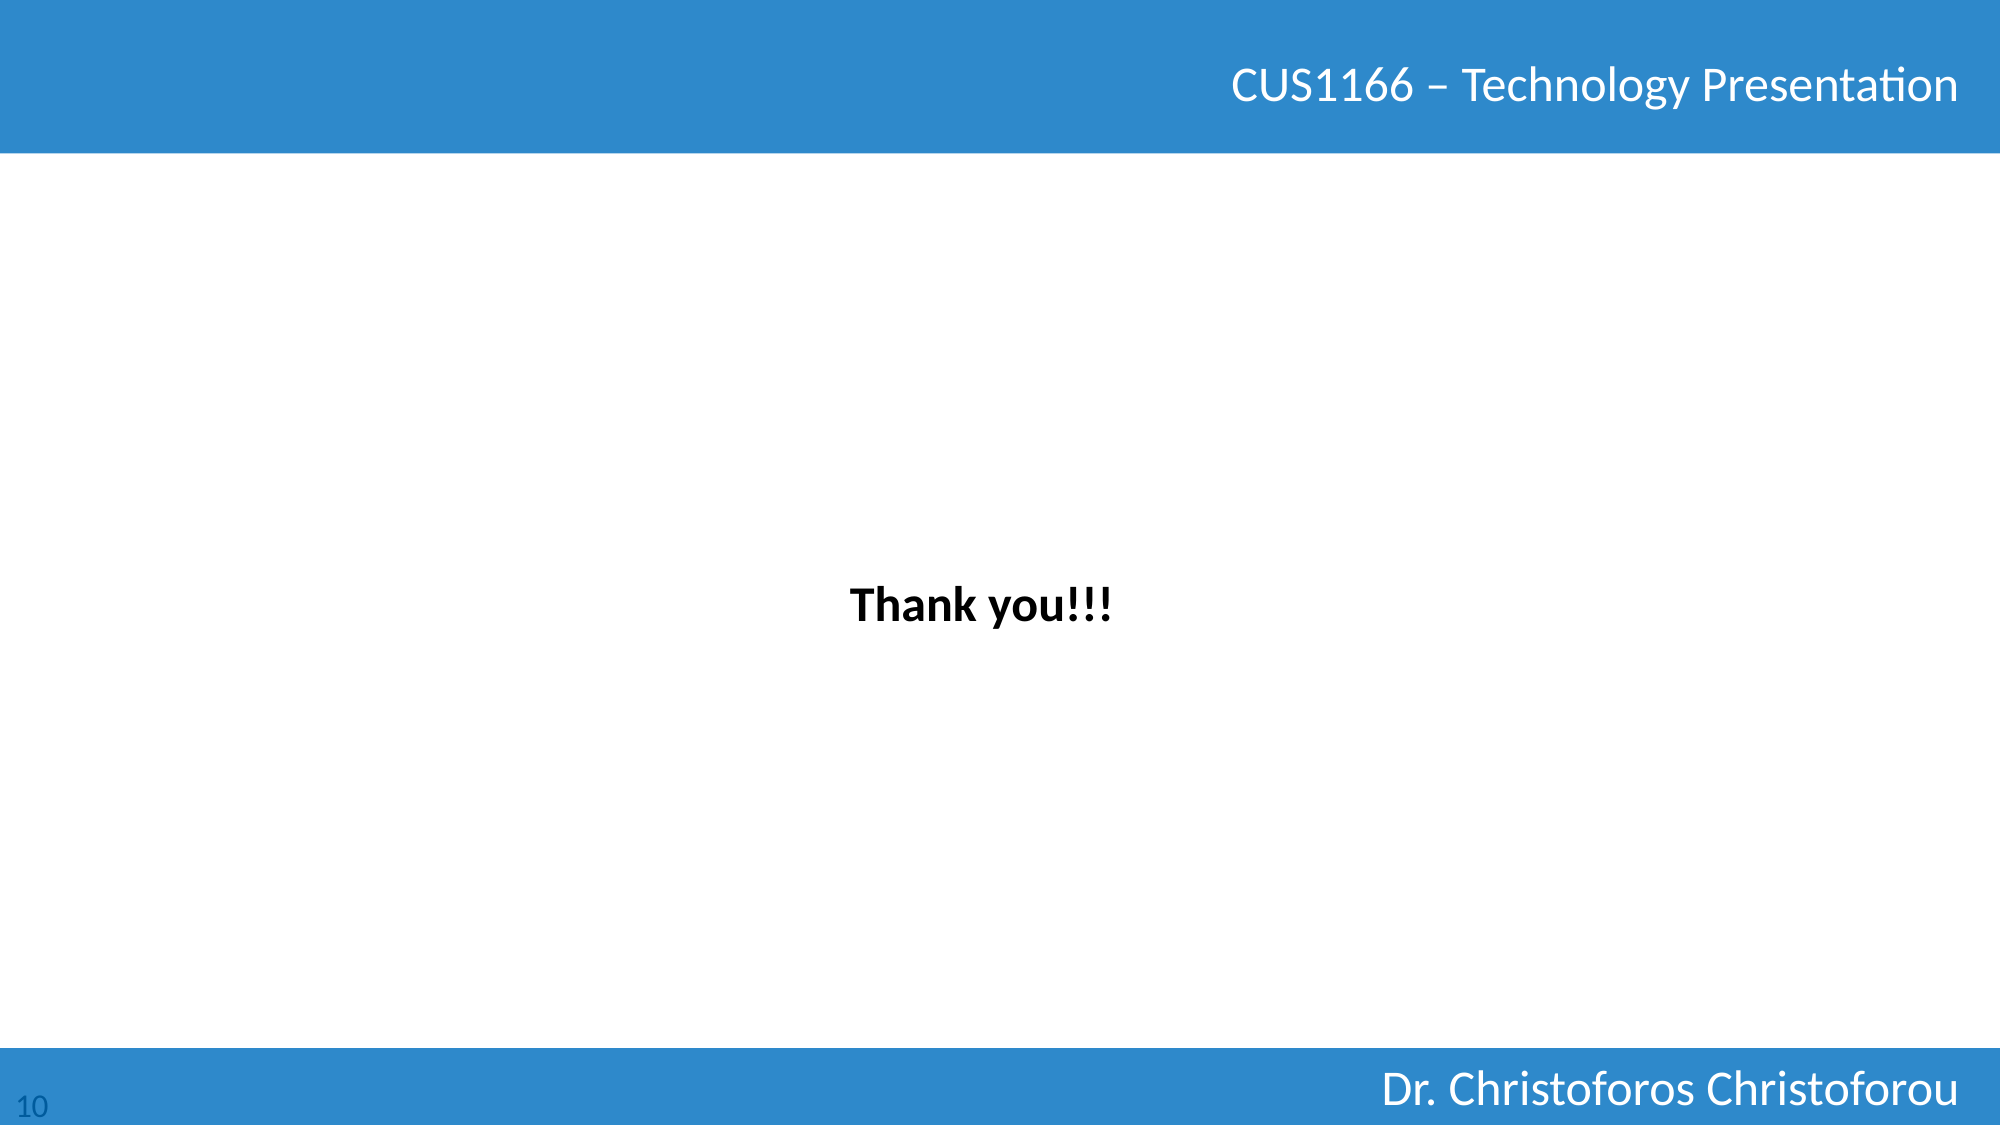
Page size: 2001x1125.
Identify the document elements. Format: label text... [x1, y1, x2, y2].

text_box Thank you!!! [835, 564, 1562, 711]
